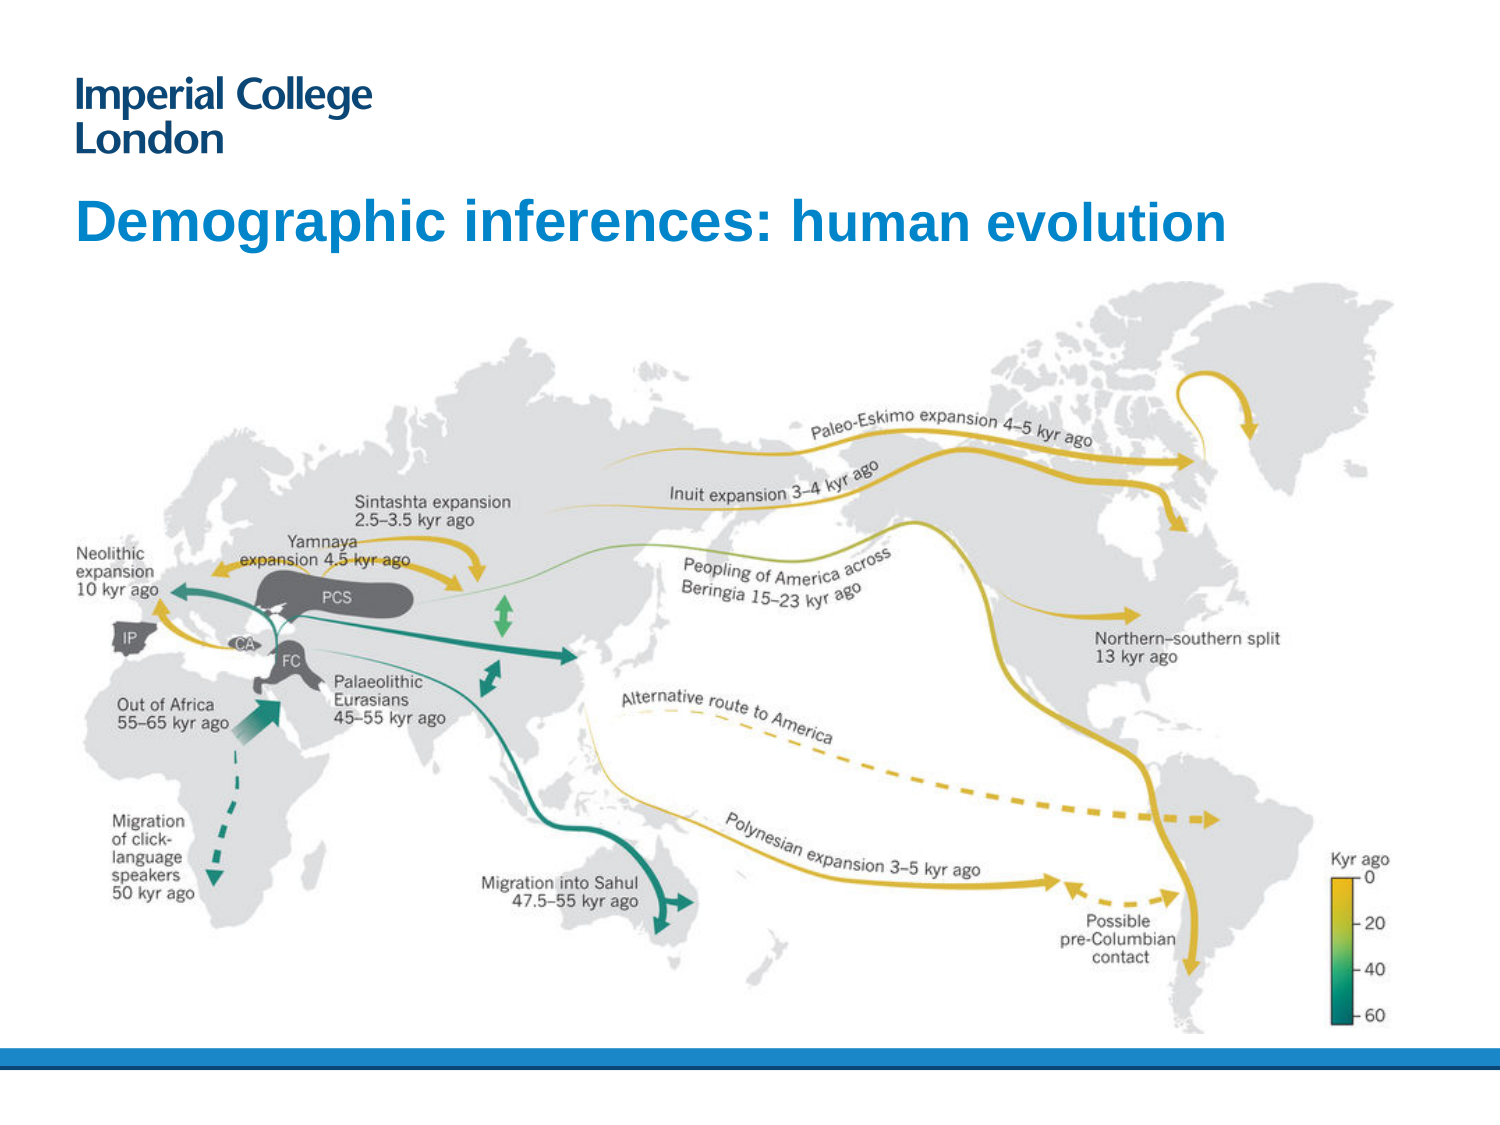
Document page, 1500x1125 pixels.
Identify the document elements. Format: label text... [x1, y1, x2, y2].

picture [0, 0, 1500, 1125]
title Demographic inferences: human evolution [75, 173, 1425, 257]
